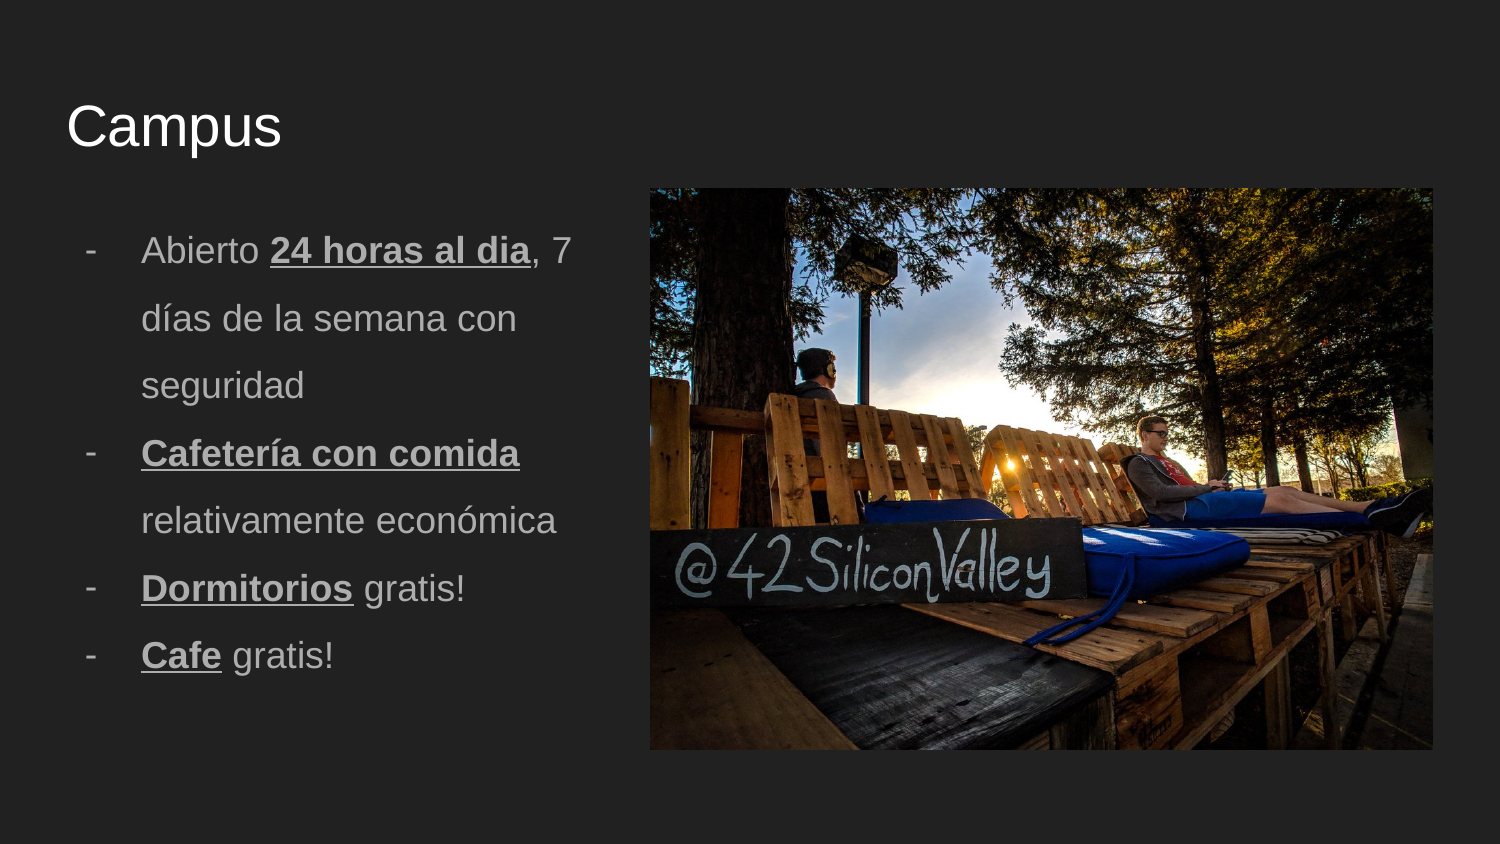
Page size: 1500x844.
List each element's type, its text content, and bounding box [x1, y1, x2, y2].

title Campus [51, 72, 1449, 167]
list Abierto 24 horas al dia, 7 días de la semana con seguridad Cafetería con comida relativamente económica Dormitorios gratis! Cafe gratis! [51, 189, 616, 750]
picture [650, 188, 1433, 750]
